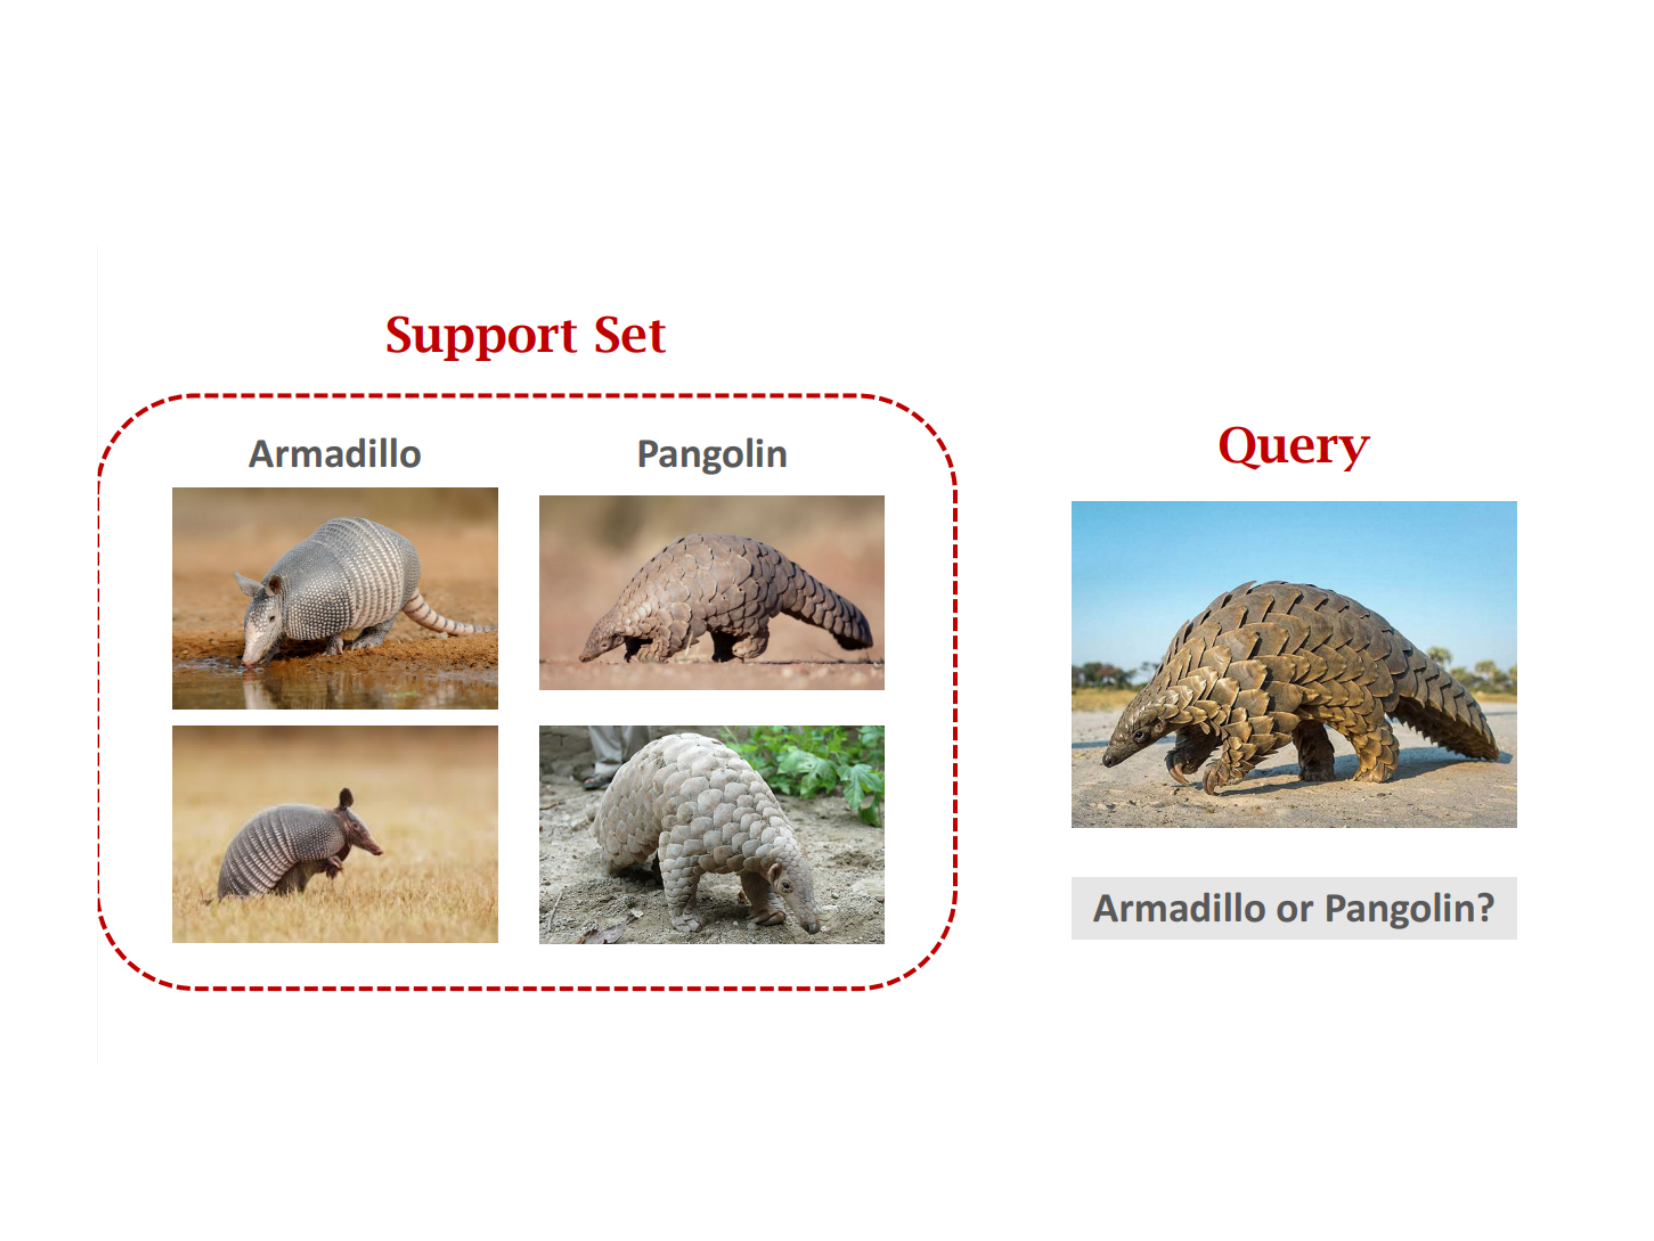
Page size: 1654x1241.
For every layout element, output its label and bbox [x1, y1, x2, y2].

picture [97, 246, 1556, 1066]
